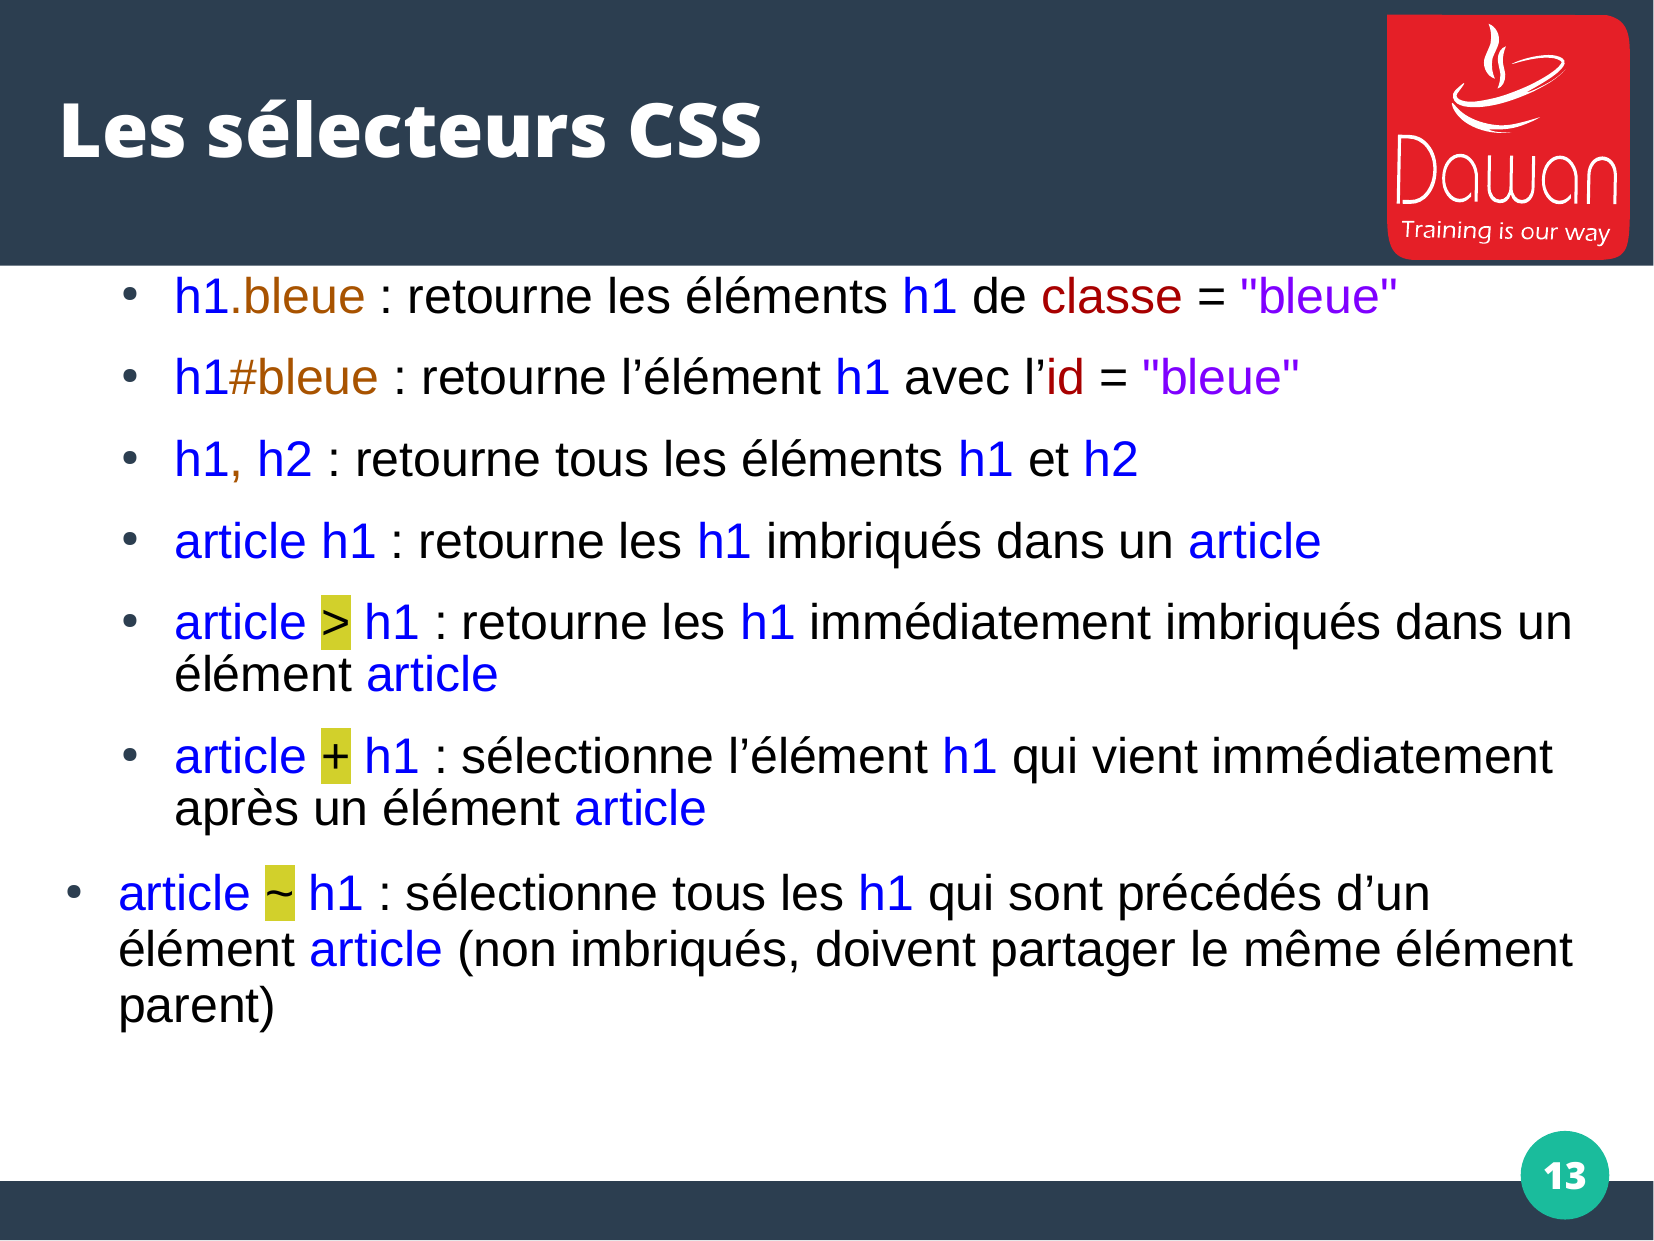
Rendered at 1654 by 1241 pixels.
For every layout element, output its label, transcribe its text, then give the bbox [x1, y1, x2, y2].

picture [1387, 14, 1630, 260]
list h1.bleue : retourne les éléments h1 de classe = "bleue" h1#bleue : retourne l’élément h1 avec l’id = "bleue" h1, h2 : retourne tous les éléments h1 et h2 article h1 : retourne les h1 imbriqués dans un article article > h1 : retourne les h1 immédiatement imbriqués dans un élément article article + h1 : sélectionne l’élément h1 qui vient immédiatement après un élément article article ~ h1 : sélectionne tous les h1 qui sont précédés d’un élément article (non imbriqués, doivent partager le même élément parent) [47, 271, 1619, 1170]
title Les sélecteurs CSS [59, 49, 1387, 207]
